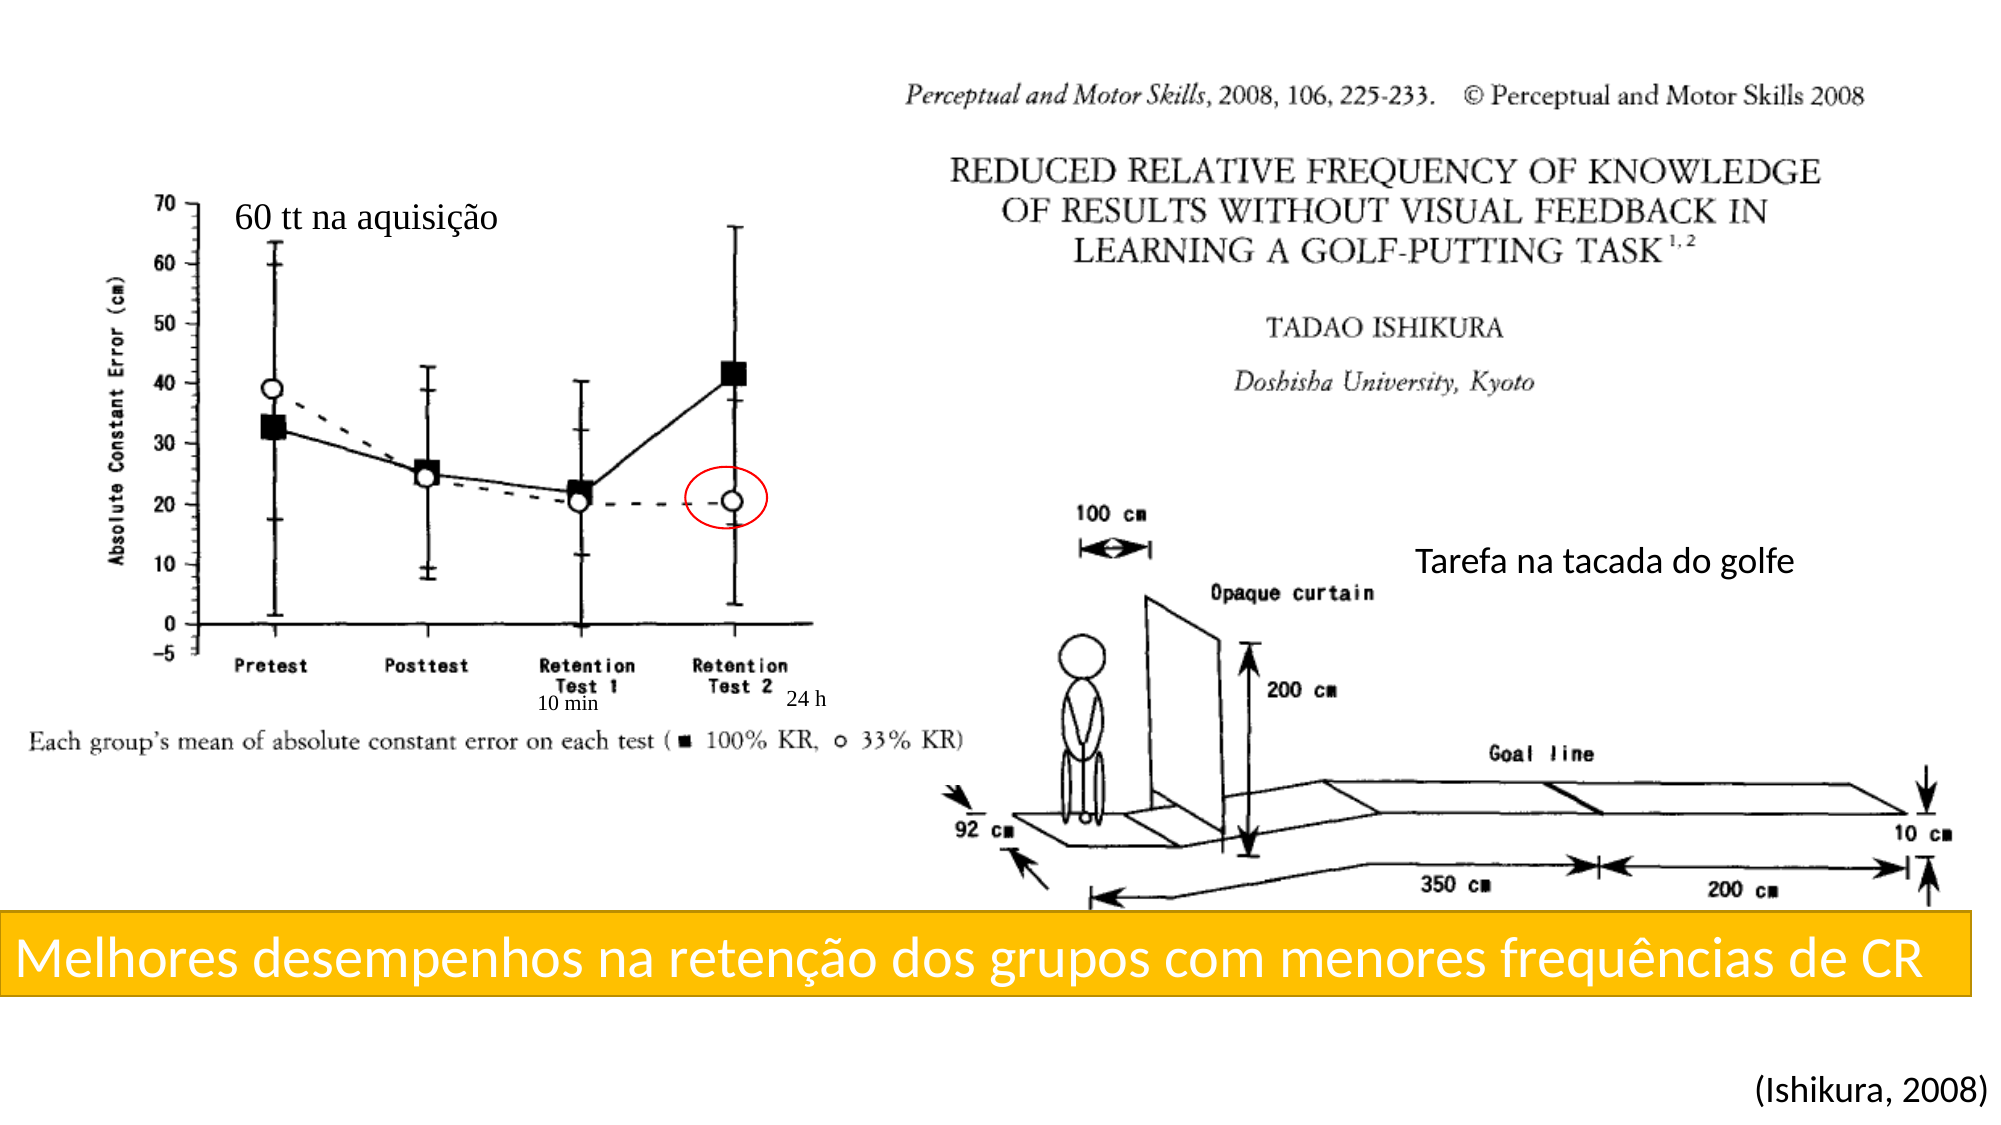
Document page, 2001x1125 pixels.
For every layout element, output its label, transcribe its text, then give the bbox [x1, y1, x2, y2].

picture [21, 18, 2000, 938]
text_box 24 h [771, 675, 848, 718]
text_box 60 tt na aquisição [219, 184, 524, 245]
text_box (Ishikura, 2008) [1739, 1057, 2000, 1118]
text_box Melhores desempenhos na retenção dos grupos com menores frequências de CR [0, 911, 1971, 997]
text_box 10 min [522, 681, 614, 723]
text_box Tarefa na tacada do golfe [1400, 528, 1819, 589]
